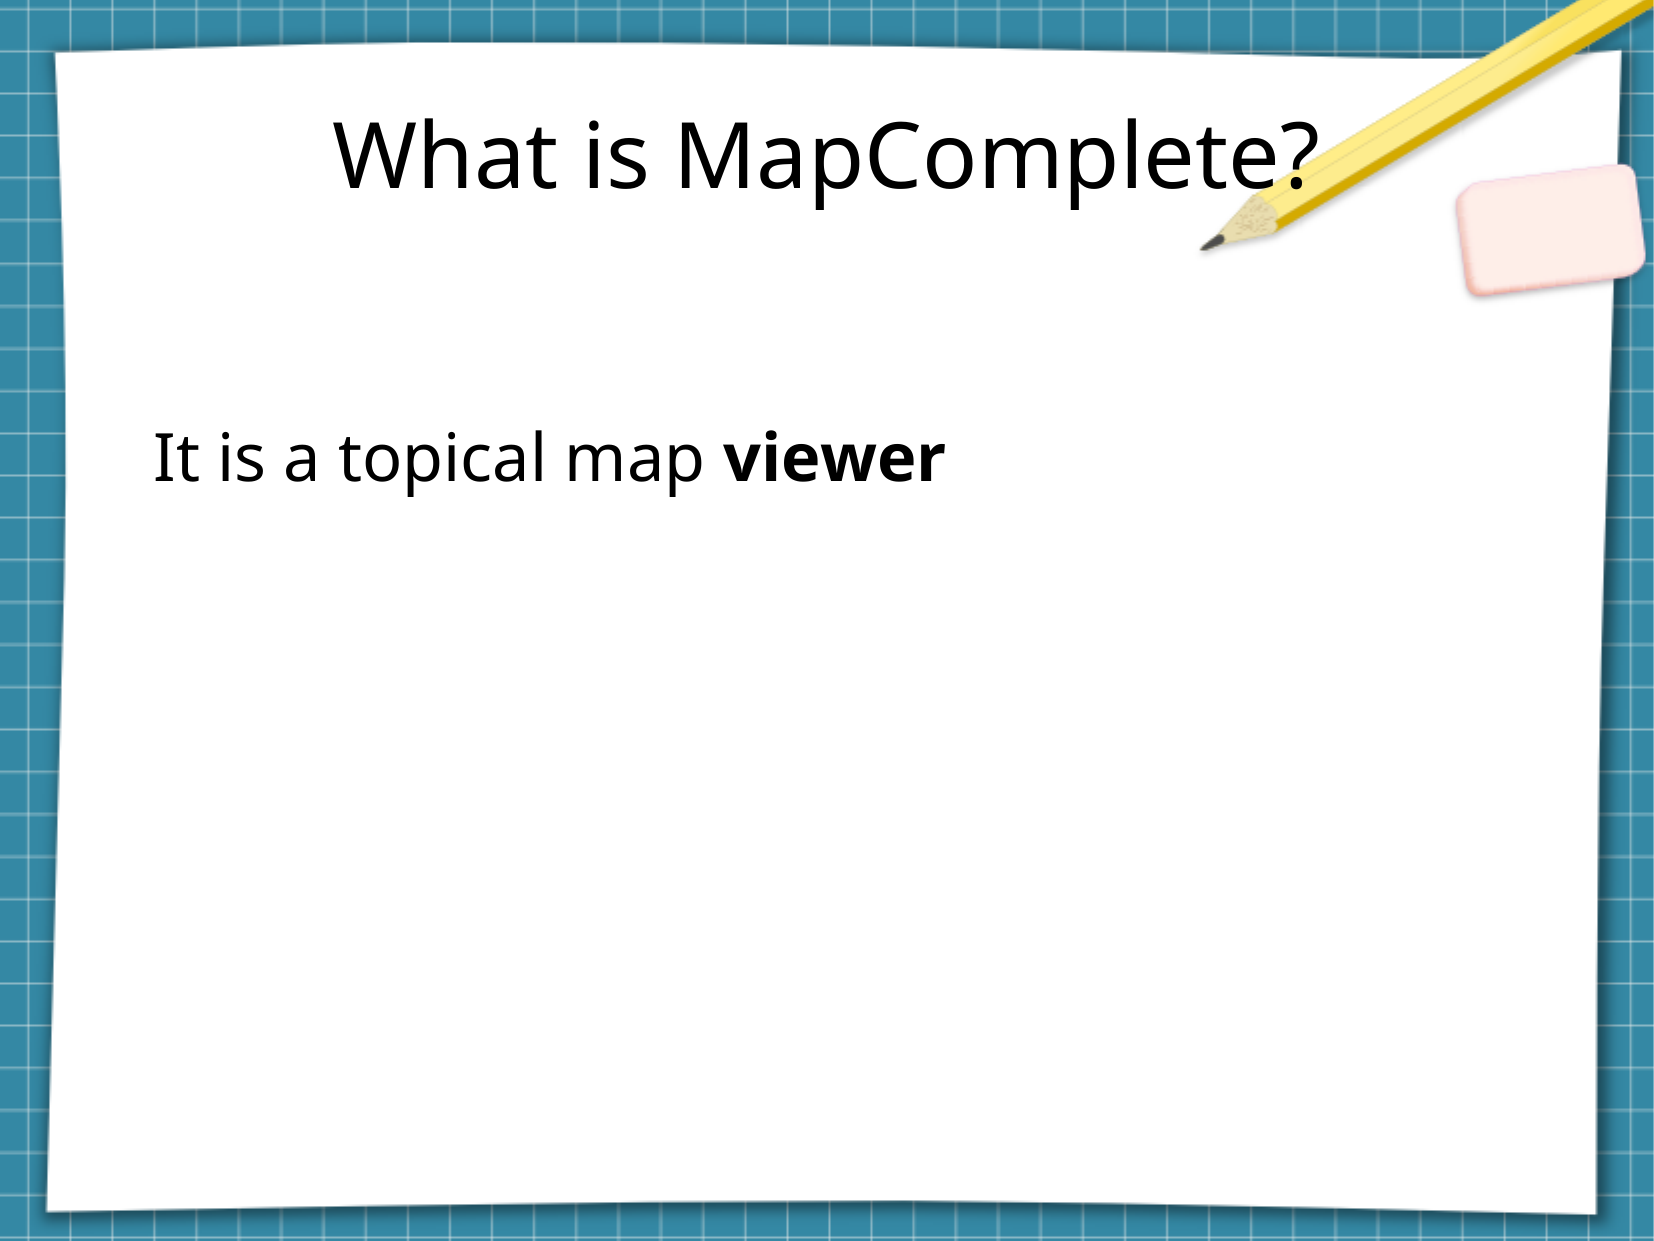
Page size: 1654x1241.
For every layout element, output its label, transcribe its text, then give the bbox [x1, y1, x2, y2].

title What is MapComplete? [82, 49, 1571, 257]
list It is a topical map viewer [82, 290, 1571, 1010]
picture [0, 0, 1654, 1241]
